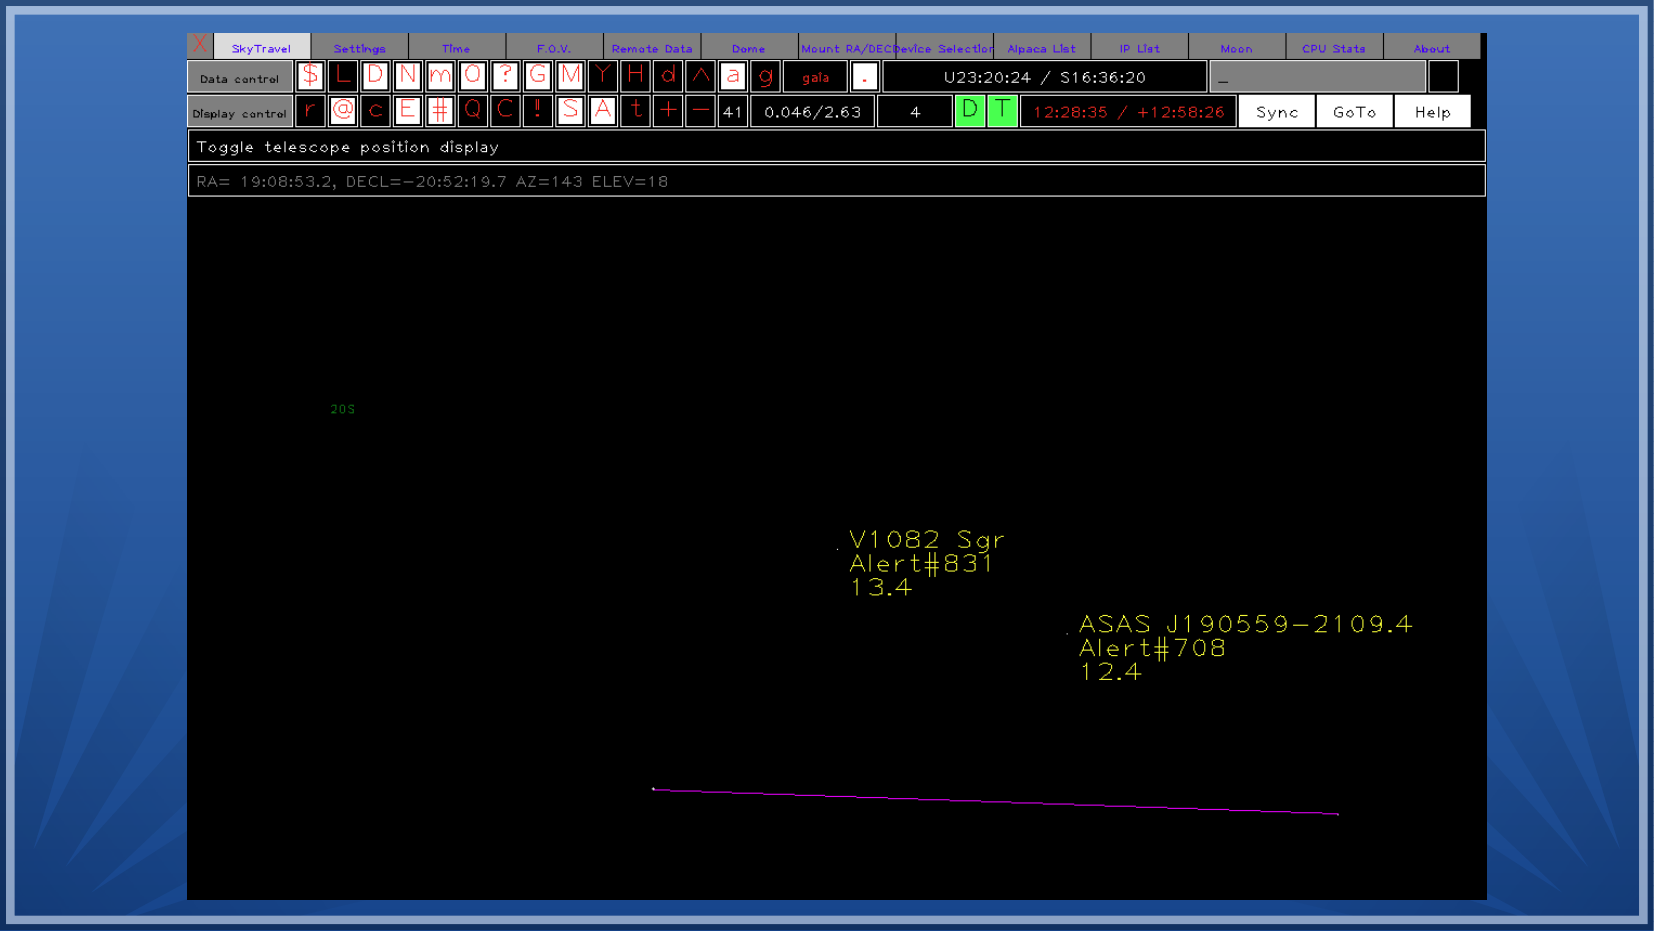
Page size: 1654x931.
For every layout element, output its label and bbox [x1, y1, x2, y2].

picture [187, 33, 1487, 901]
